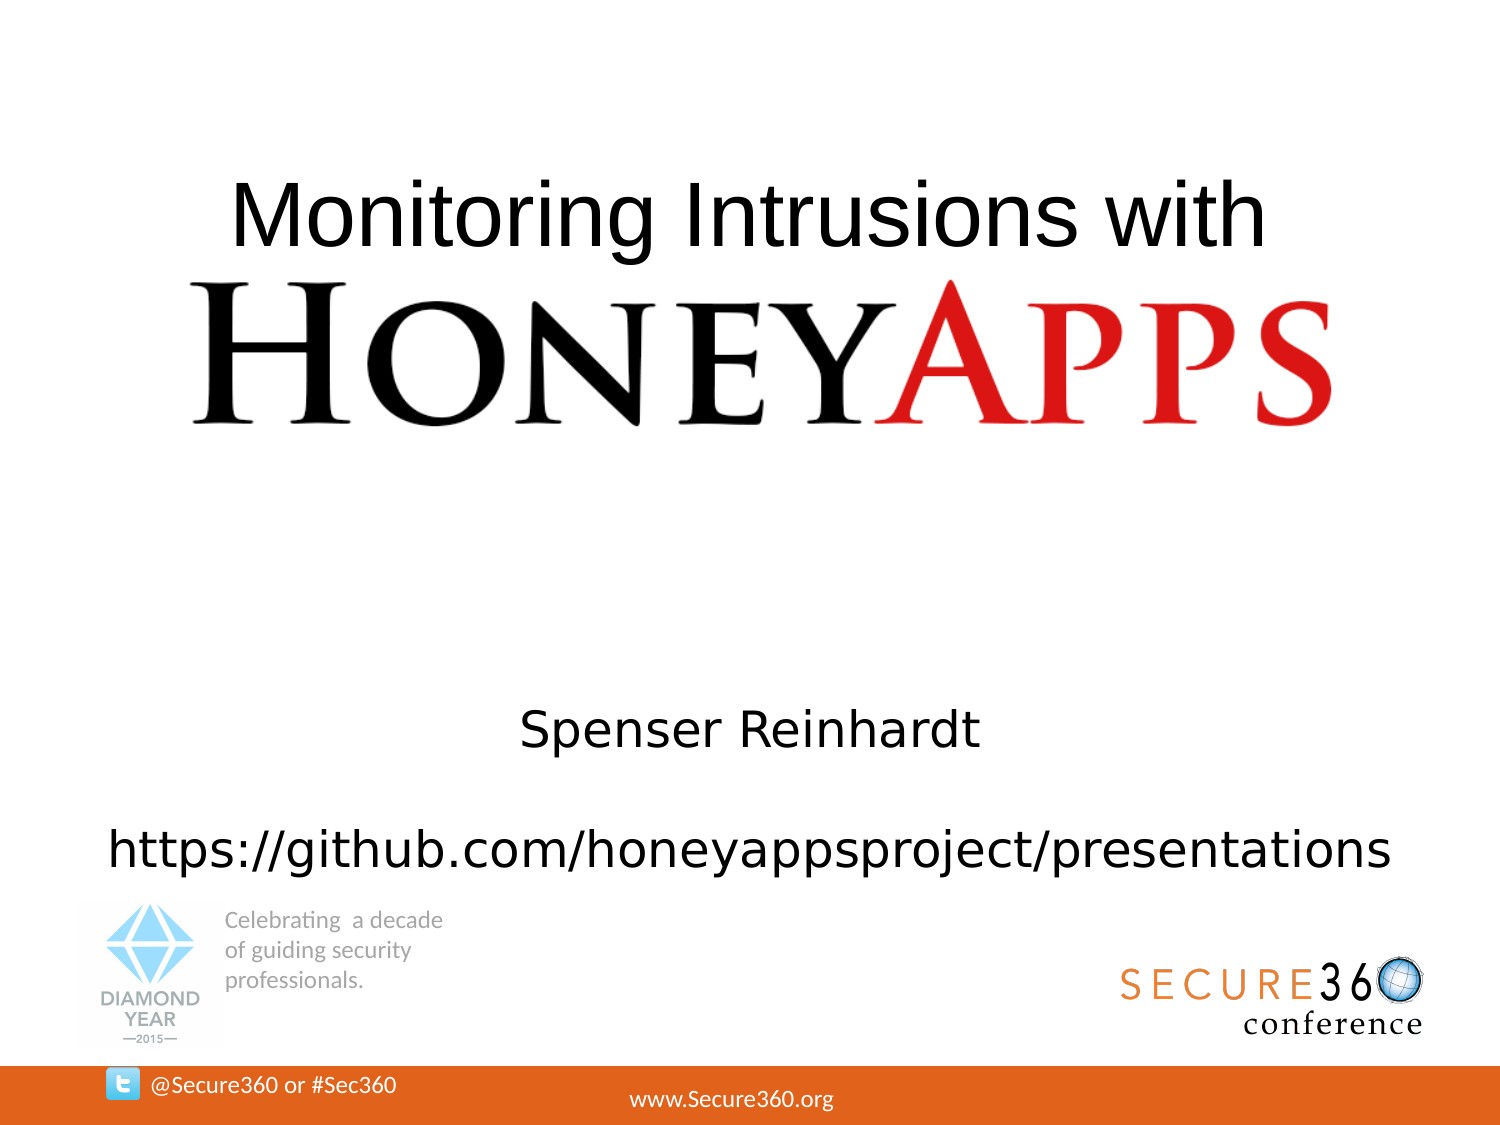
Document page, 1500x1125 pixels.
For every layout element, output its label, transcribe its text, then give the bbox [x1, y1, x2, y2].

text_box Monitoring Intrusions with [112, 88, 1388, 330]
picture [180, 330, 1335, 436]
picture [75, 899, 224, 1048]
picture [1119, 956, 1425, 1043]
picture [106, 1067, 140, 1100]
text_box Spenser Reinhardt https://github.com/honeyappsproject/presentations [90, 689, 1411, 840]
